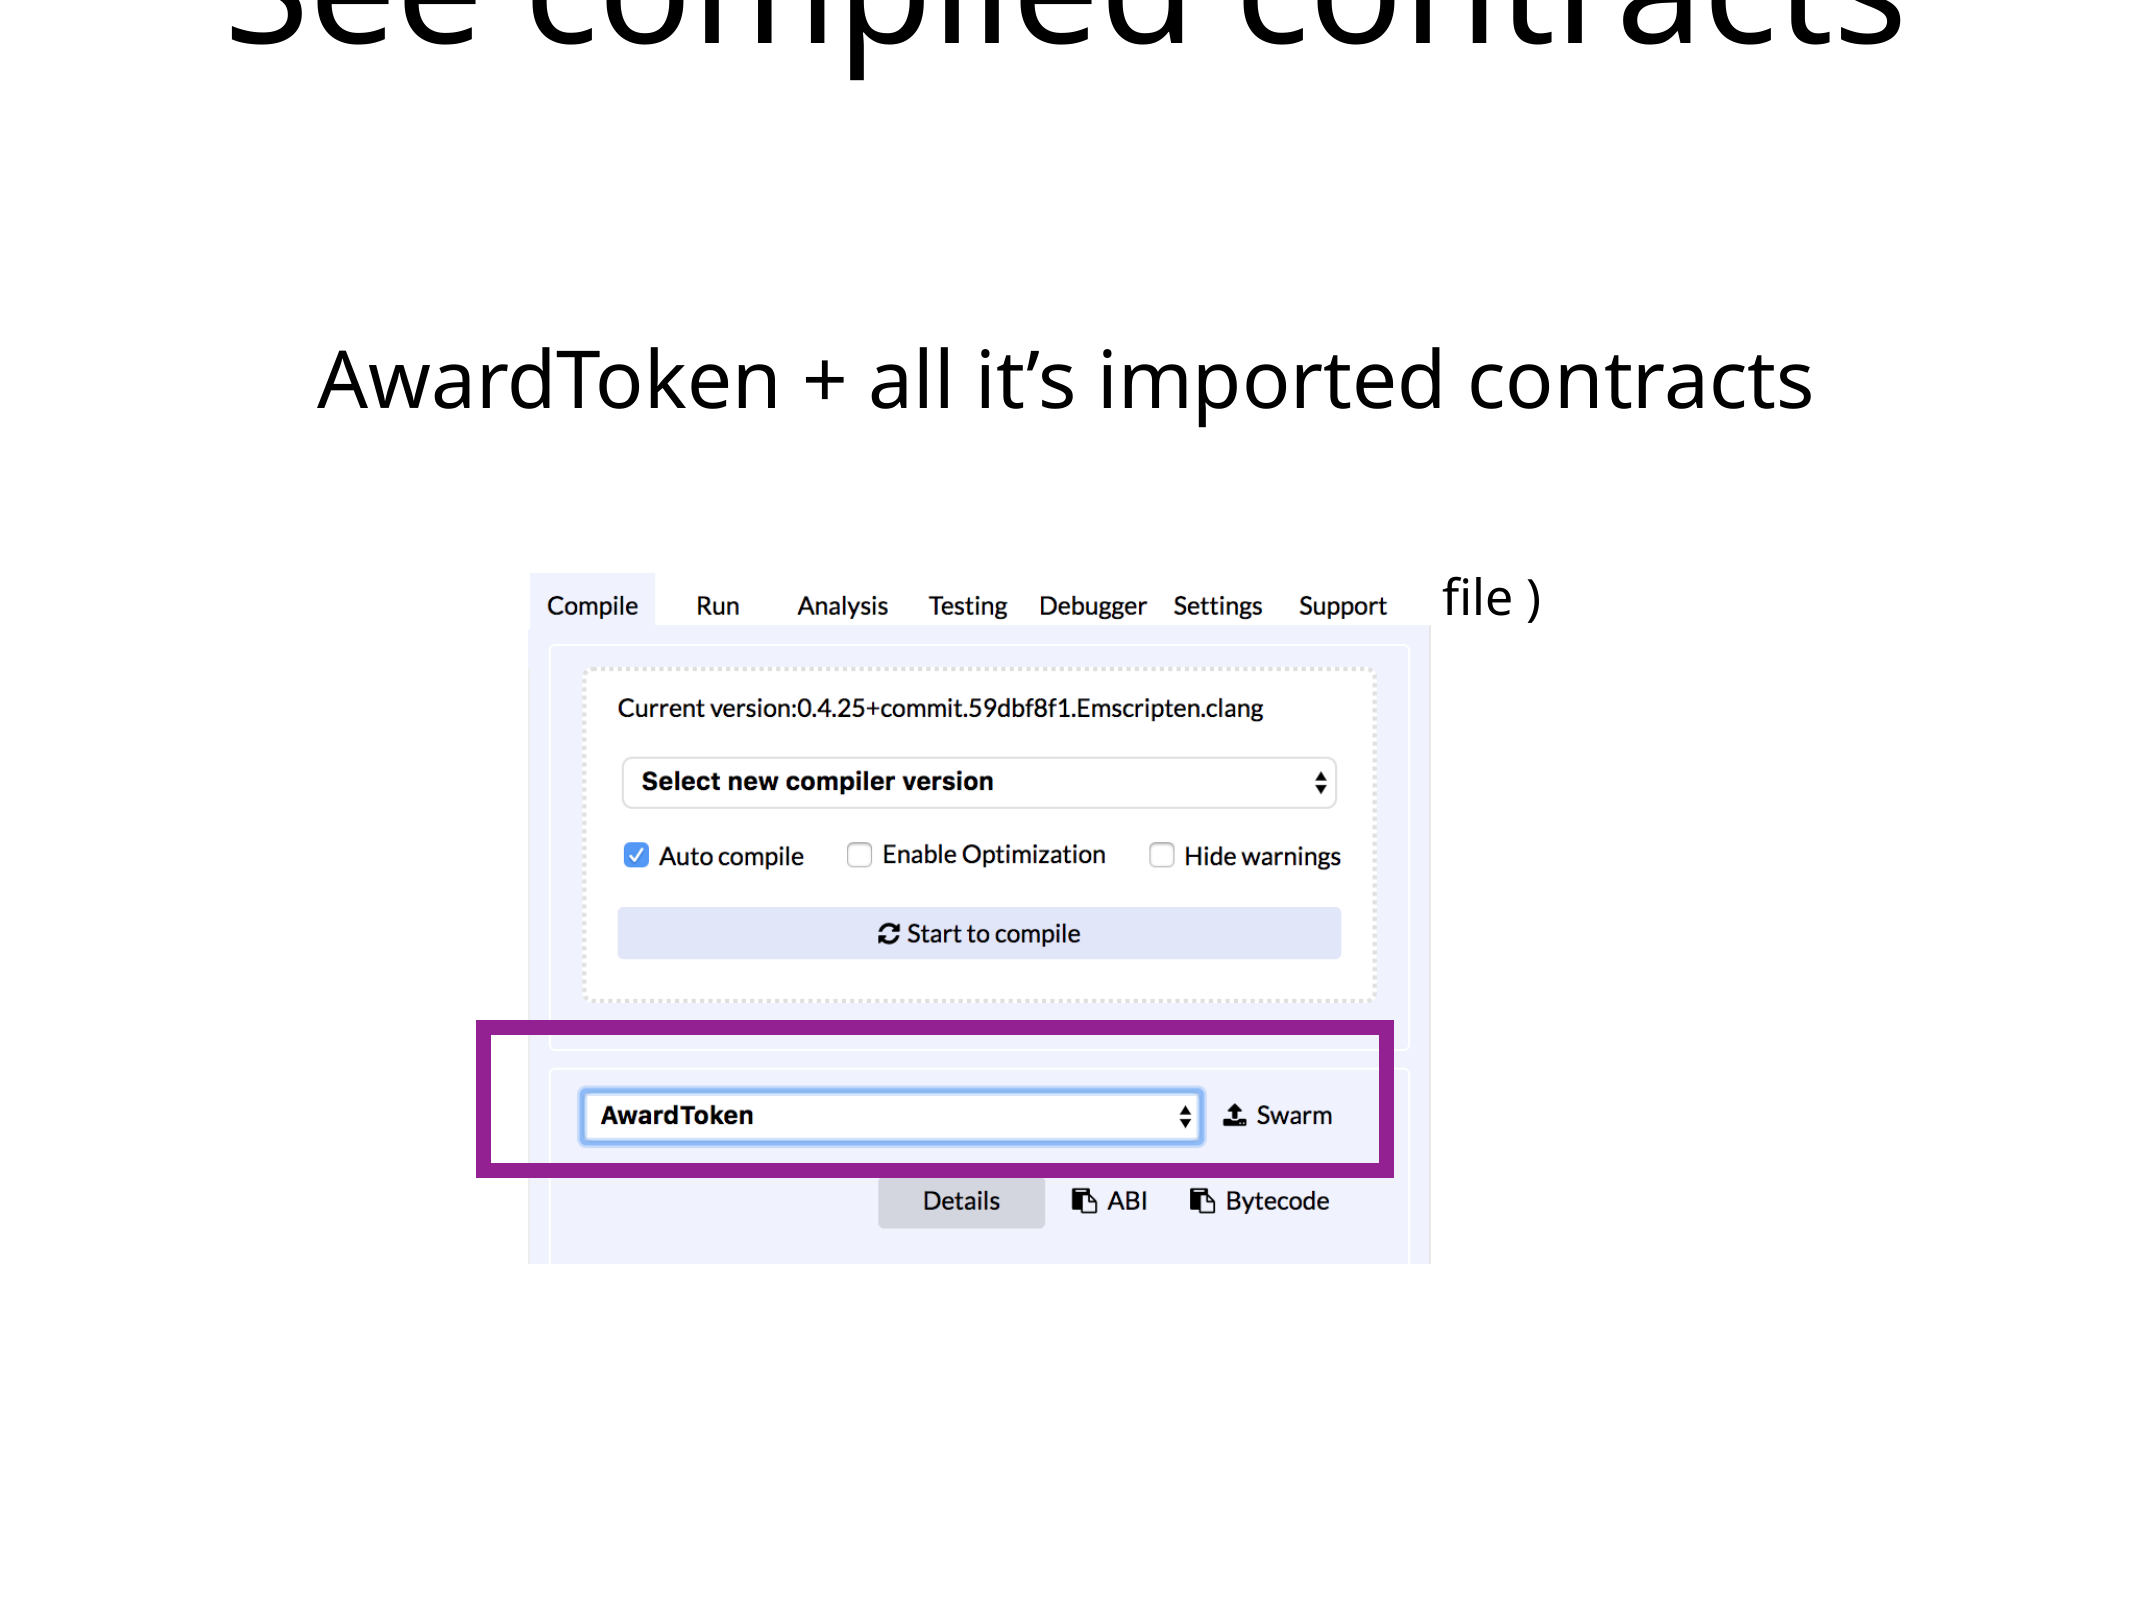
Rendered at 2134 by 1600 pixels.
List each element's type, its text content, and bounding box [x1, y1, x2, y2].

picture [528, 573, 1431, 1264]
title See compiled contracts [208, 0, 1925, 320]
picture [528, 1035, 1379, 1163]
subtitle AwardToken + all it’s imported contracts ( when dependencies.js is the active file ) [208, 320, 1925, 507]
